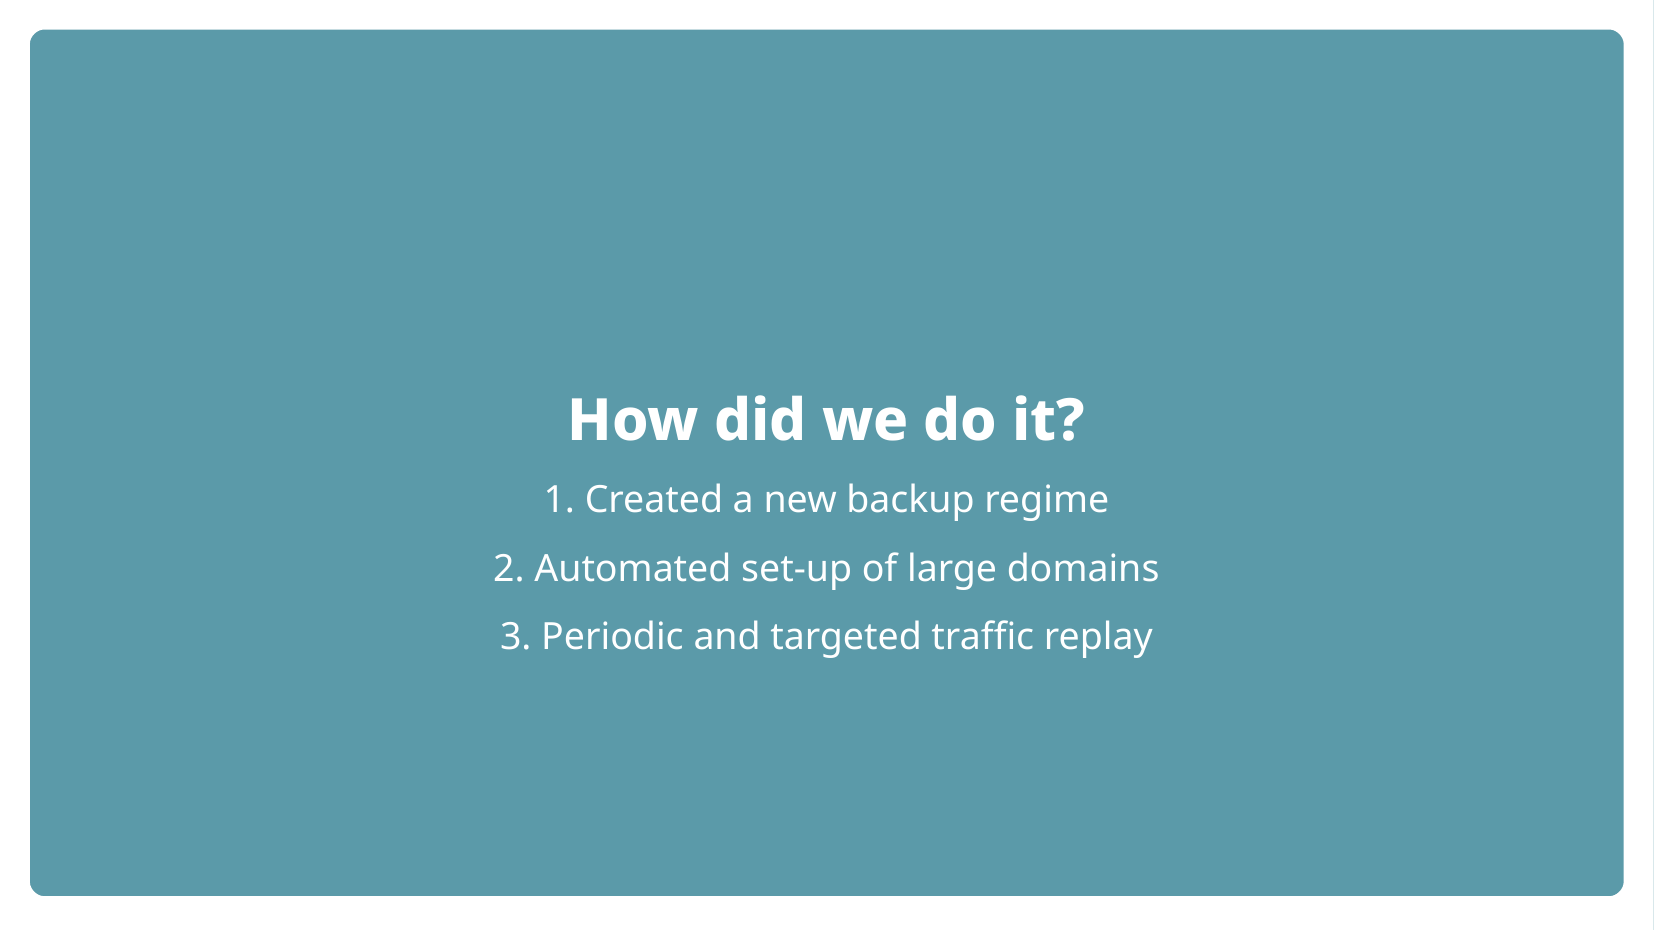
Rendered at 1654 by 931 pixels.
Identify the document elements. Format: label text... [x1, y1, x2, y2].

list 1. Created a new backup regime 2. Automated set-up of large domains 3. Periodic and targeted traffic replay [118, 472, 1536, 709]
title How did we do it? [118, 236, 1536, 458]
